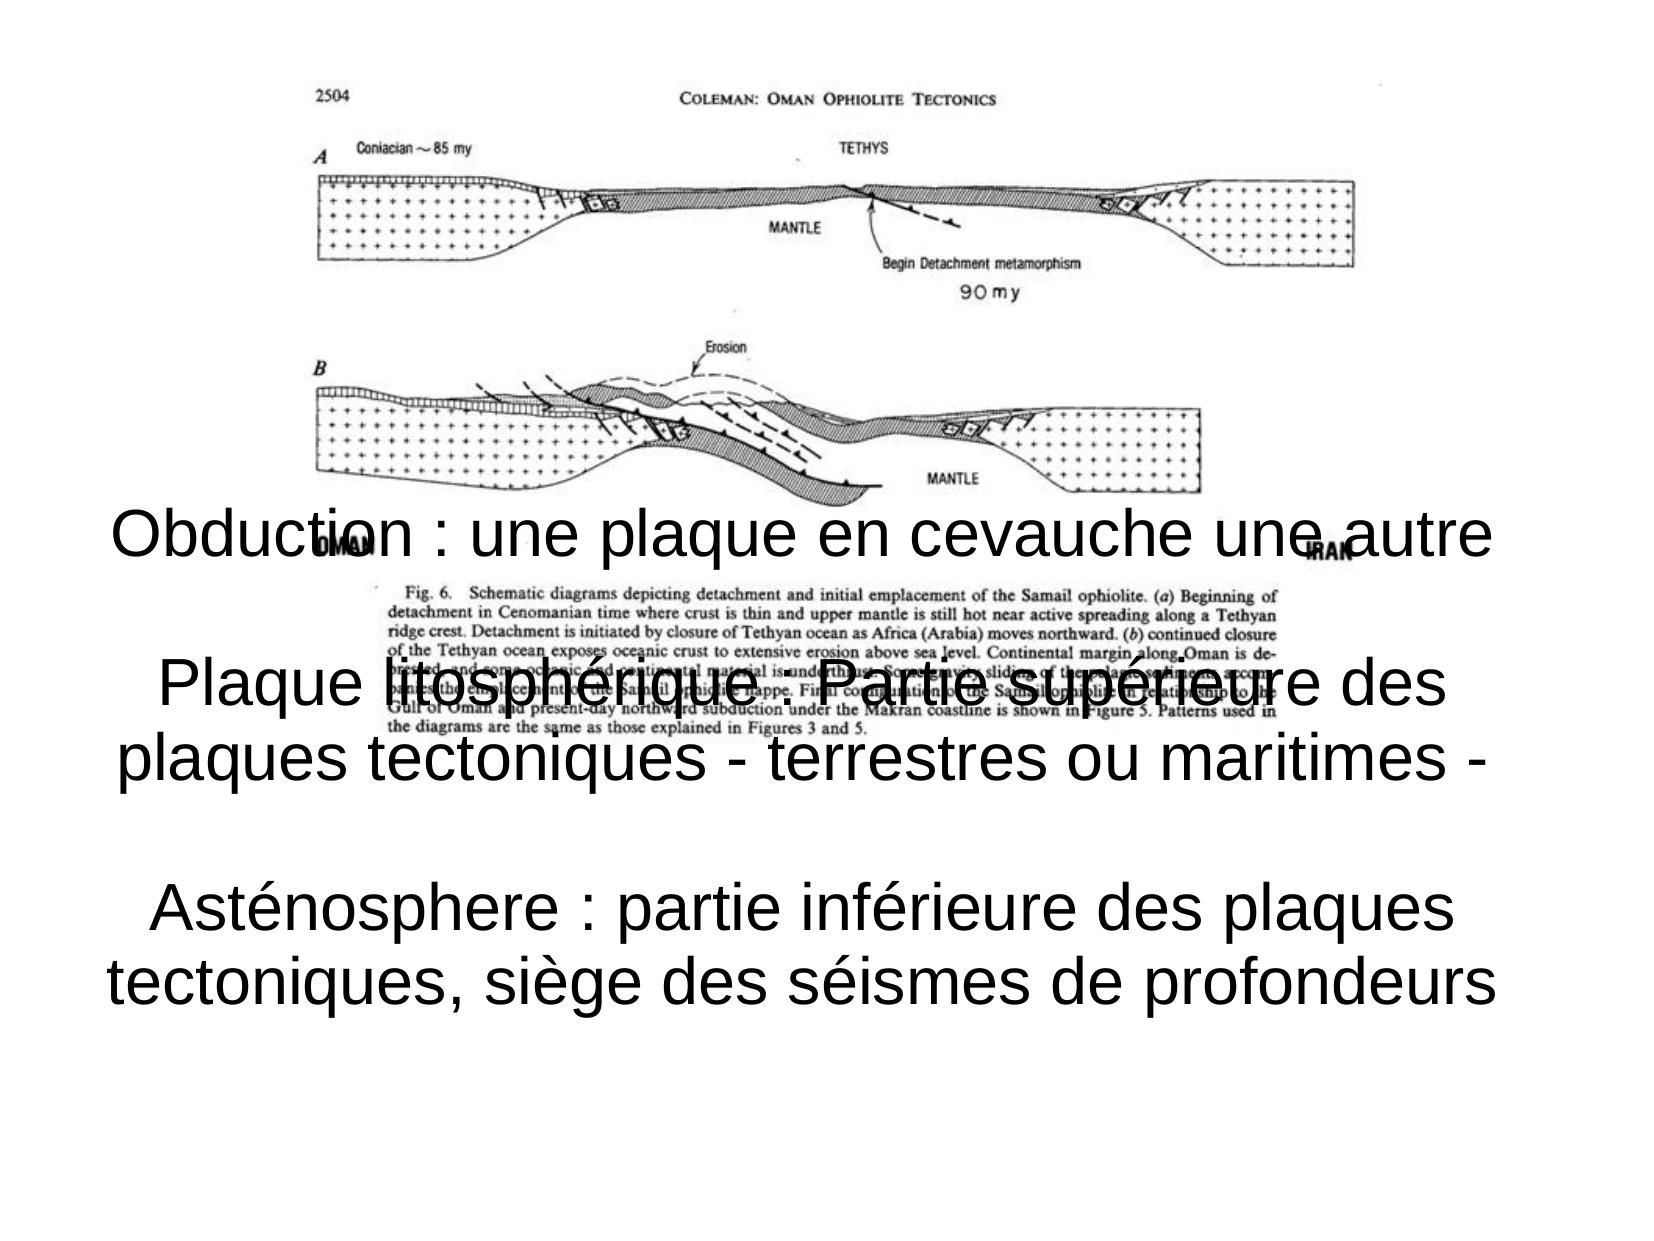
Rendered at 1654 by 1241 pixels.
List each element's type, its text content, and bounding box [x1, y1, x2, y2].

title Vocabulaire [82, 49, 1571, 257]
subtitle Obduction : une plaque en cevauche une autre Plaque litosphérique : Partie supérieure des plaques tectoniques - terrestres ou maritimes - Asténosphere : partie inférieure des plaques tectoniques, siège des séismes de profondeurs [59, 397, 1548, 1117]
picture [291, 56, 1382, 397]
